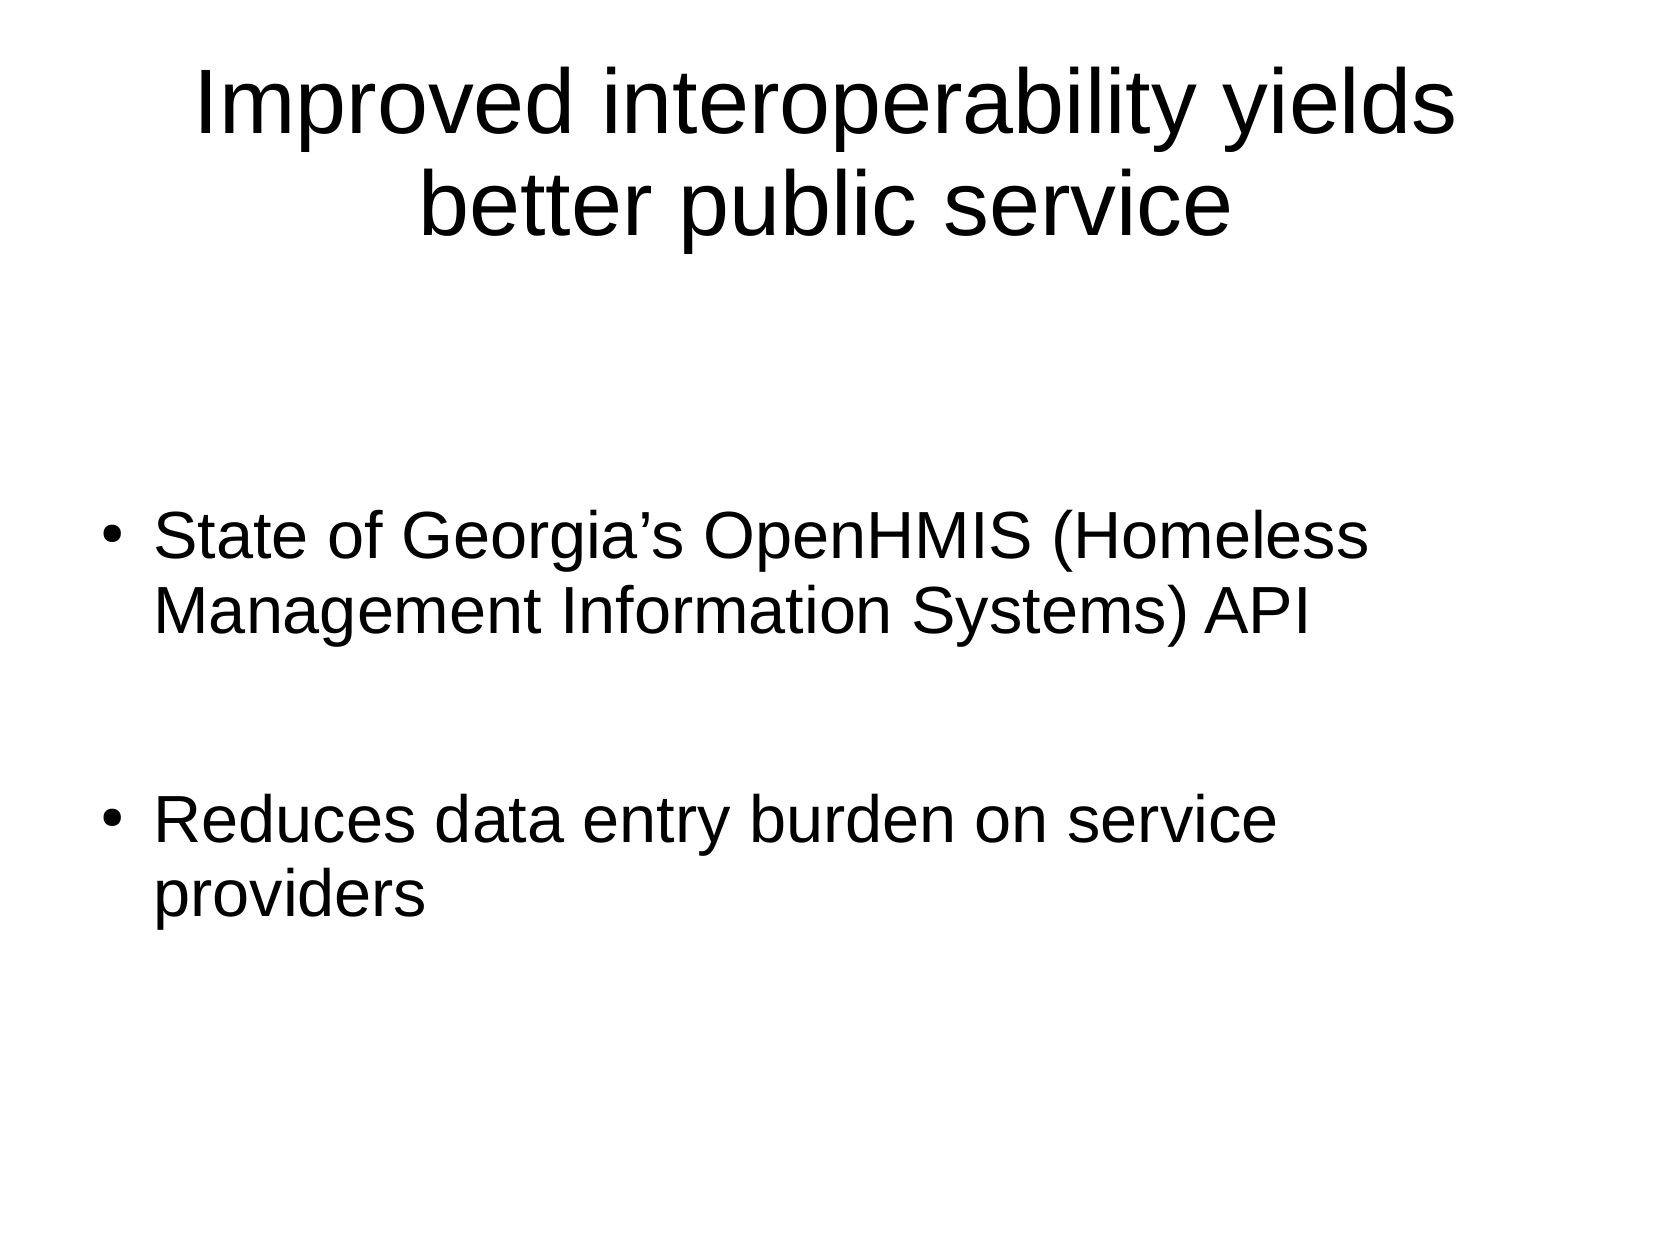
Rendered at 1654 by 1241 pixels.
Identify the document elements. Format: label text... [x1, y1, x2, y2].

list State of Georgia’s OpenHMIS (Homeless Management Information Systems) API Reduces data entry burden on service providers [82, 290, 1571, 1010]
title Improved interoperability yields better public service [82, 49, 1571, 257]
